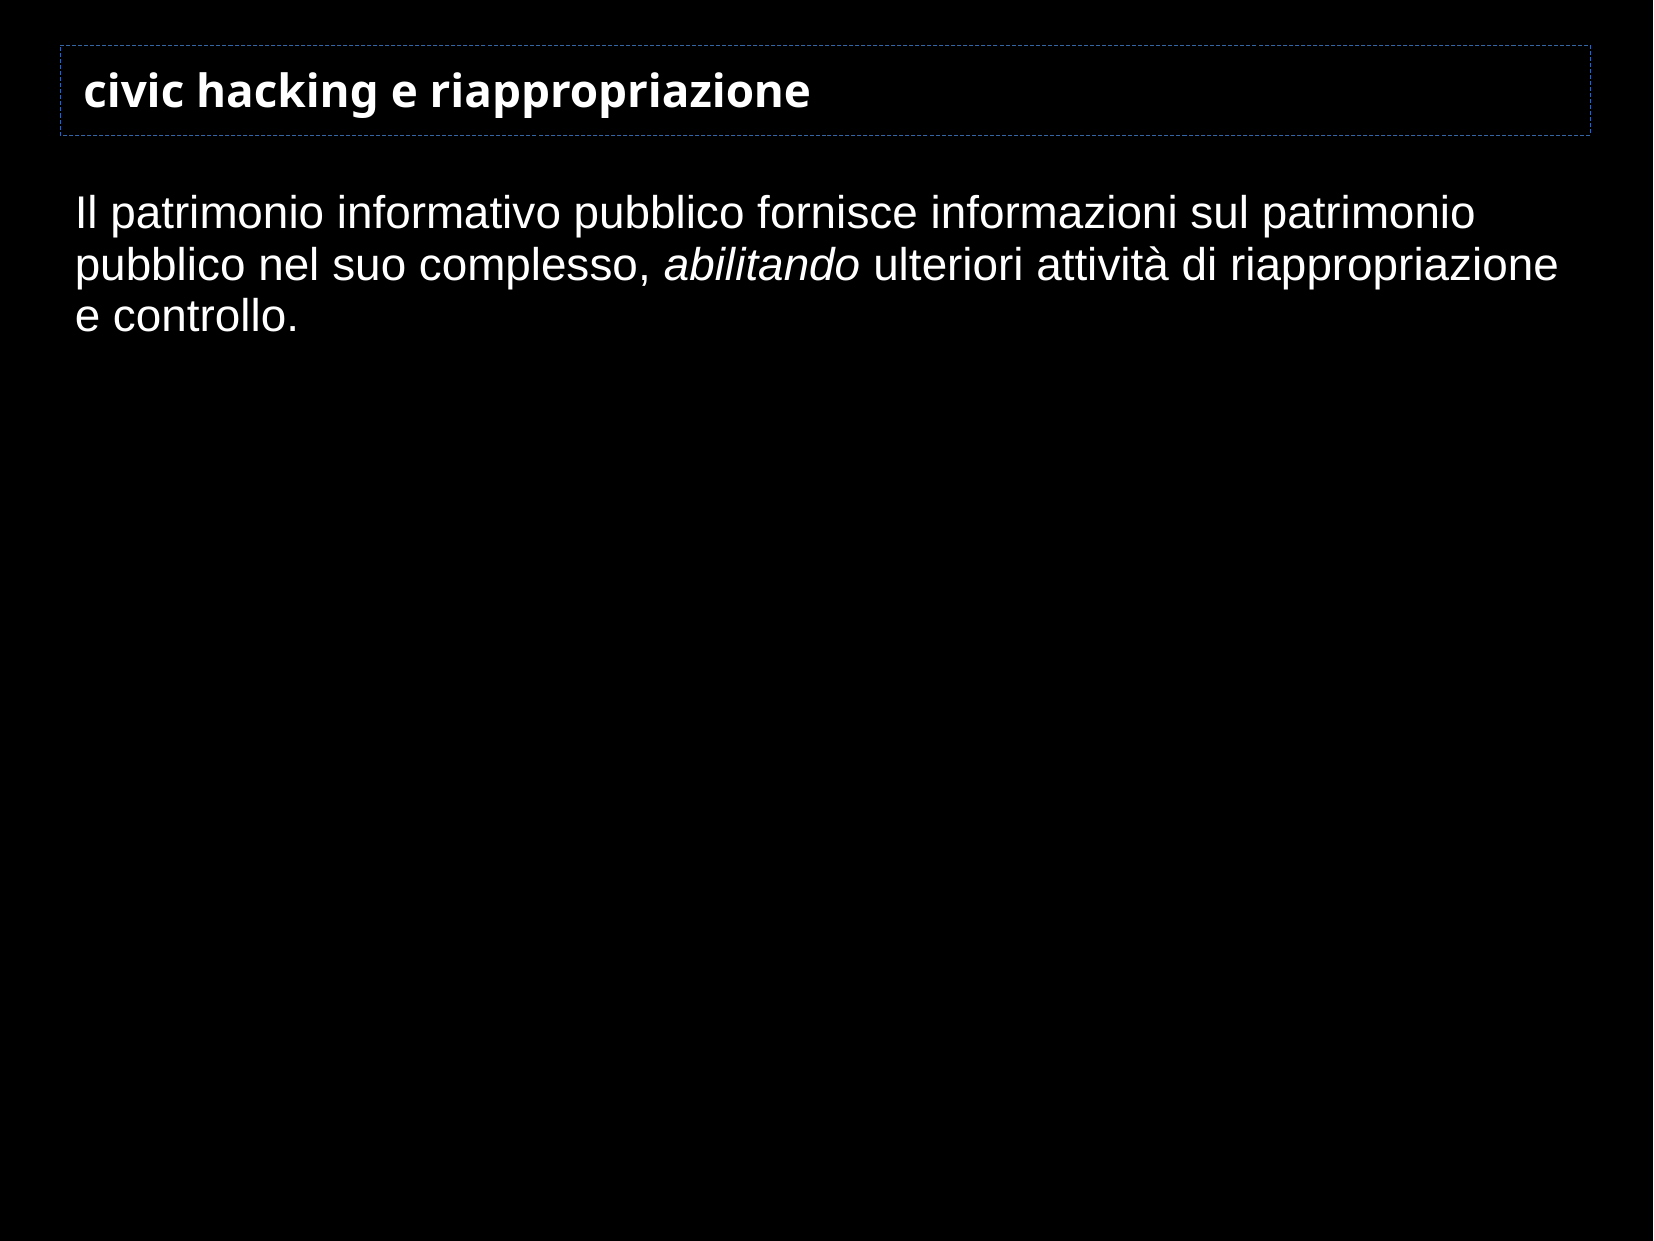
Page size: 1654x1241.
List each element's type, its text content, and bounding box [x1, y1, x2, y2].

text_box Il patrimonio informativo pubblico fornisce informazioni sul patrimonio pubblico nel suo complesso, abilitando ulteriori attività di riappropriazione e controllo. [60, 180, 1608, 349]
list civic hacking e riappropriazione [60, 45, 1591, 136]
